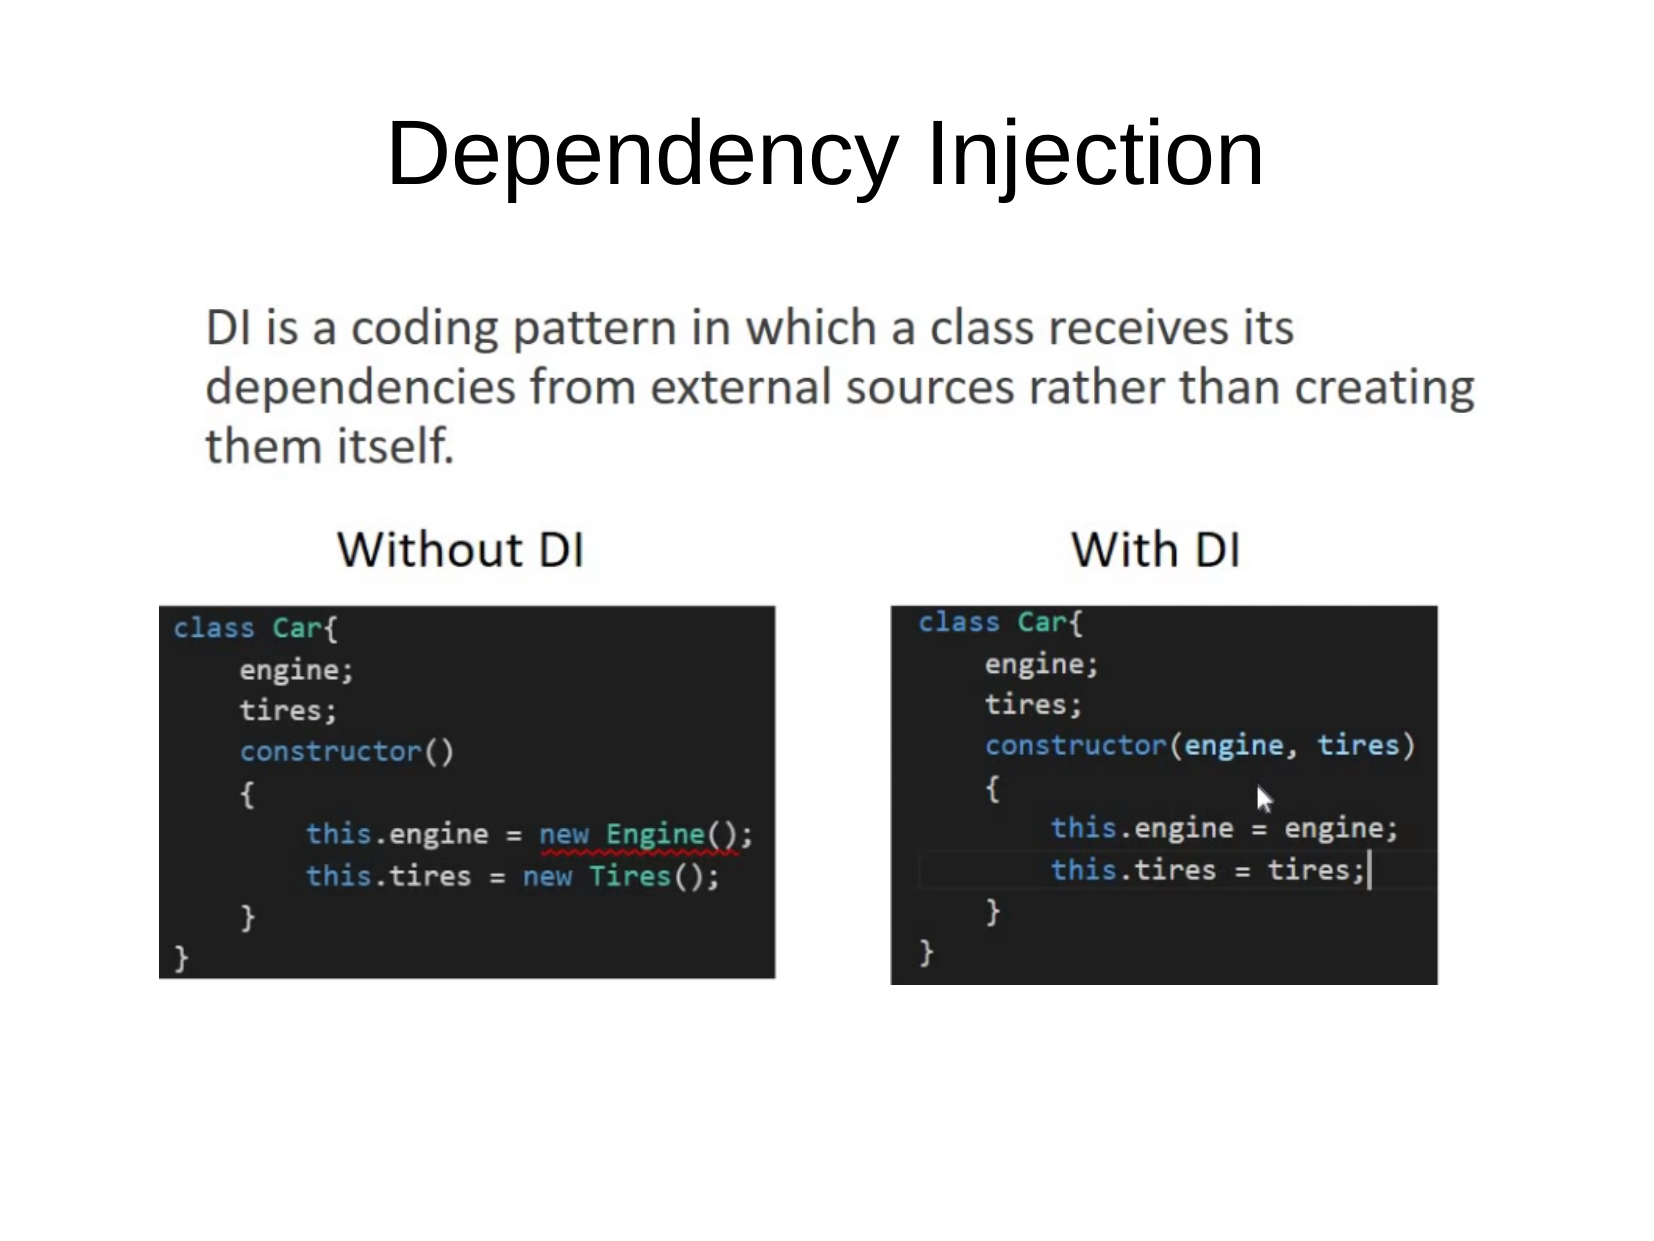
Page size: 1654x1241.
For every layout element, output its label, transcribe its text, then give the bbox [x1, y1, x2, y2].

picture [182, 304, 1499, 491]
picture [159, 517, 1444, 985]
title Dependency Injection [82, 49, 1571, 257]
